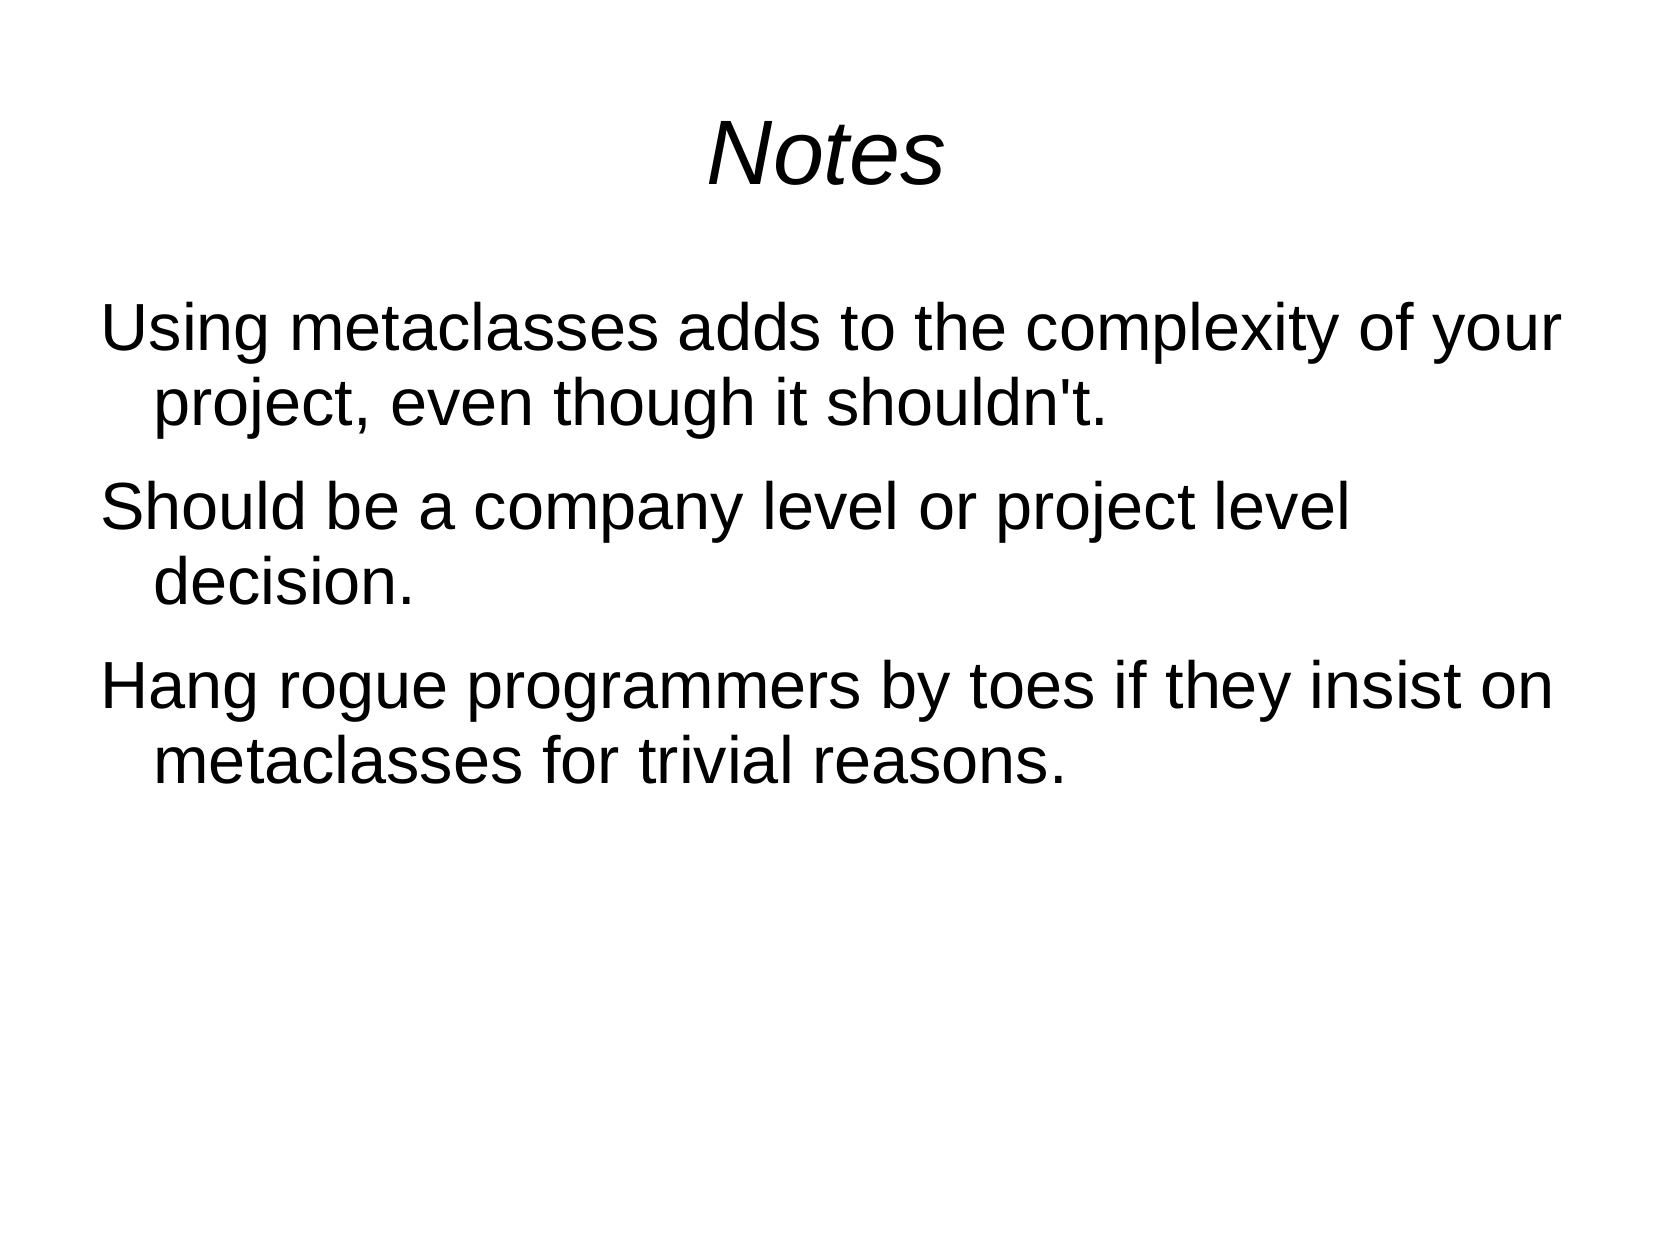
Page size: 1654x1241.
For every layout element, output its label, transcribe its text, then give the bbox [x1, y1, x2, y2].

list Using metaclasses adds to the complexity of your project, even though it shouldn't. Should be a company level or project level decision. Hang rogue programmers by toes if they insist on metaclasses for trivial reasons. [82, 290, 1571, 1094]
title Notes [82, 56, 1571, 250]
